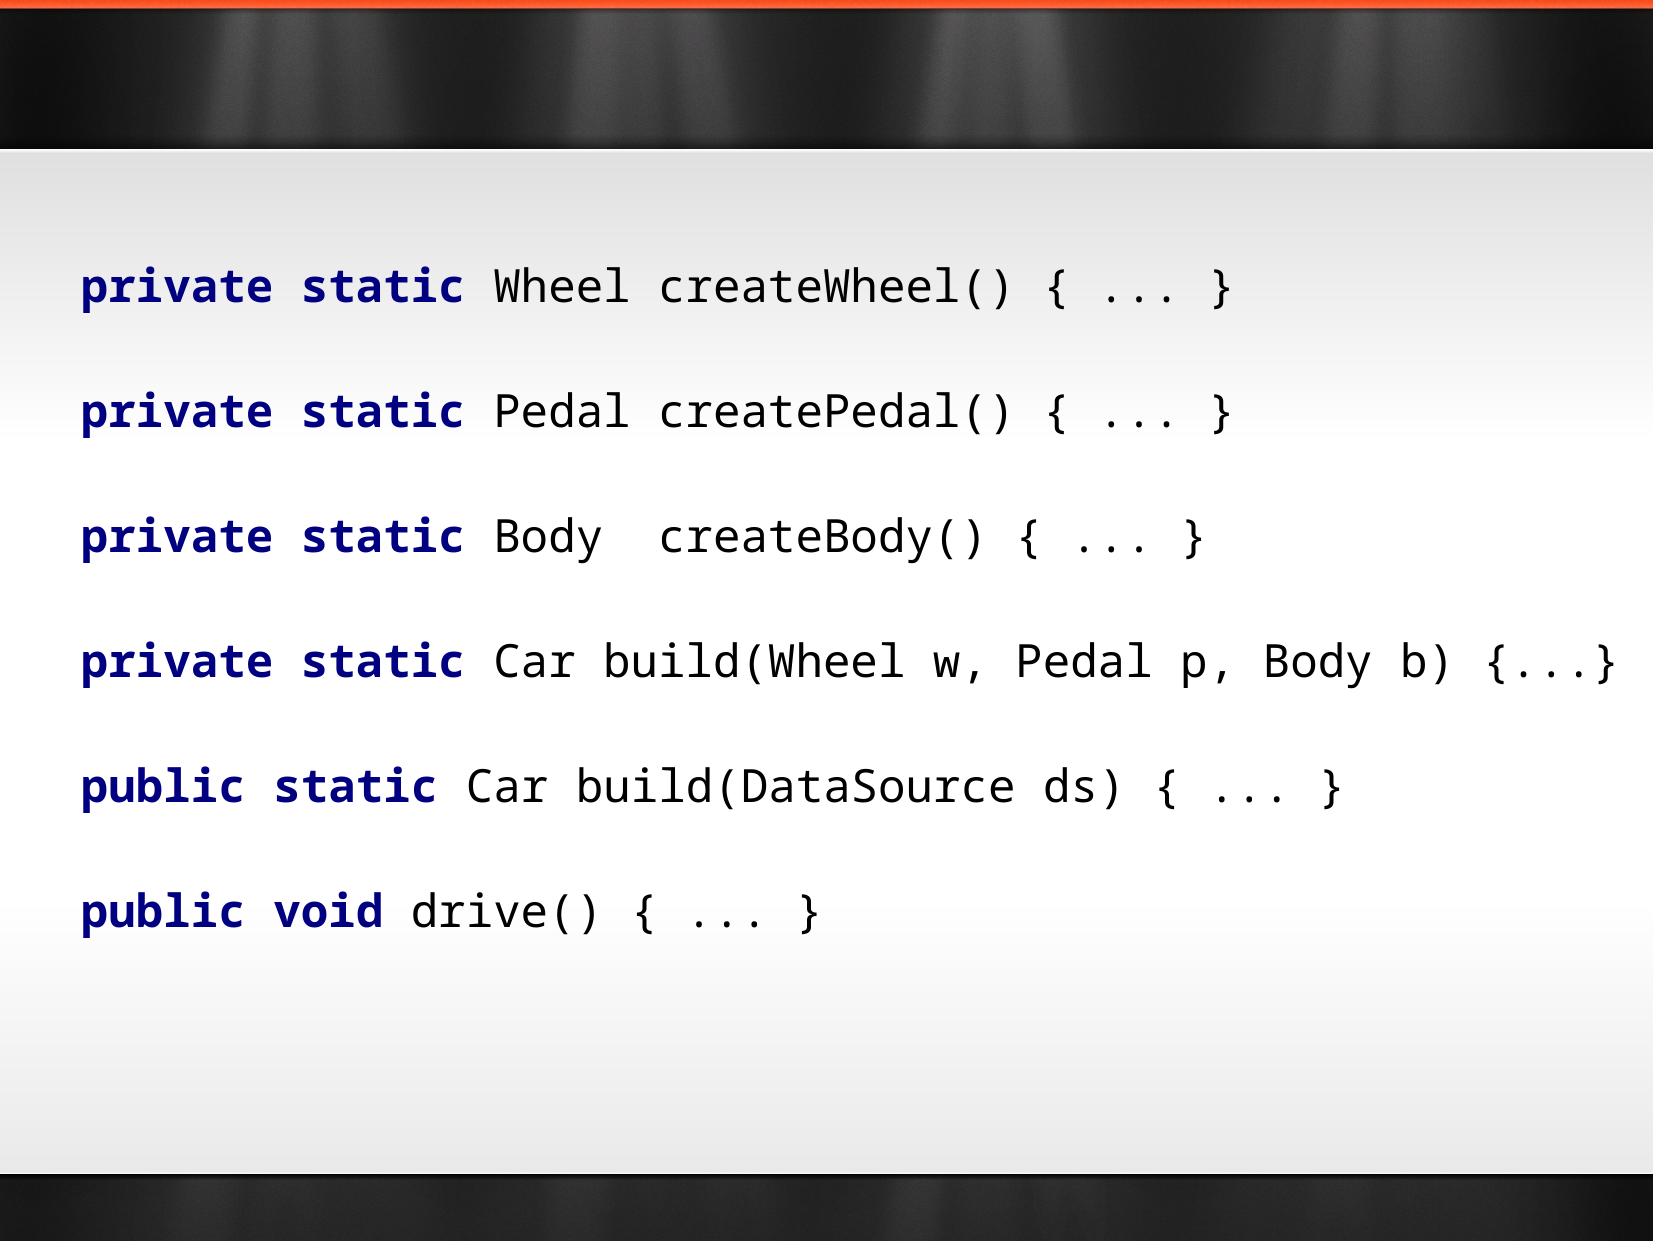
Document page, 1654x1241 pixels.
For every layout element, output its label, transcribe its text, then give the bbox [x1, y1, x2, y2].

picture [0, 0, 1653, 1241]
subtitle private static Wheel createWheel() { ... } private static Pedal createPedal() { ... } private static Body createBody() { ... } private static Car build(Wheel w, Pedal p, Body b) {...} public static Car build(DataSource ds) { ... } public void drive() { ... } [80, 187, 1653, 1007]
